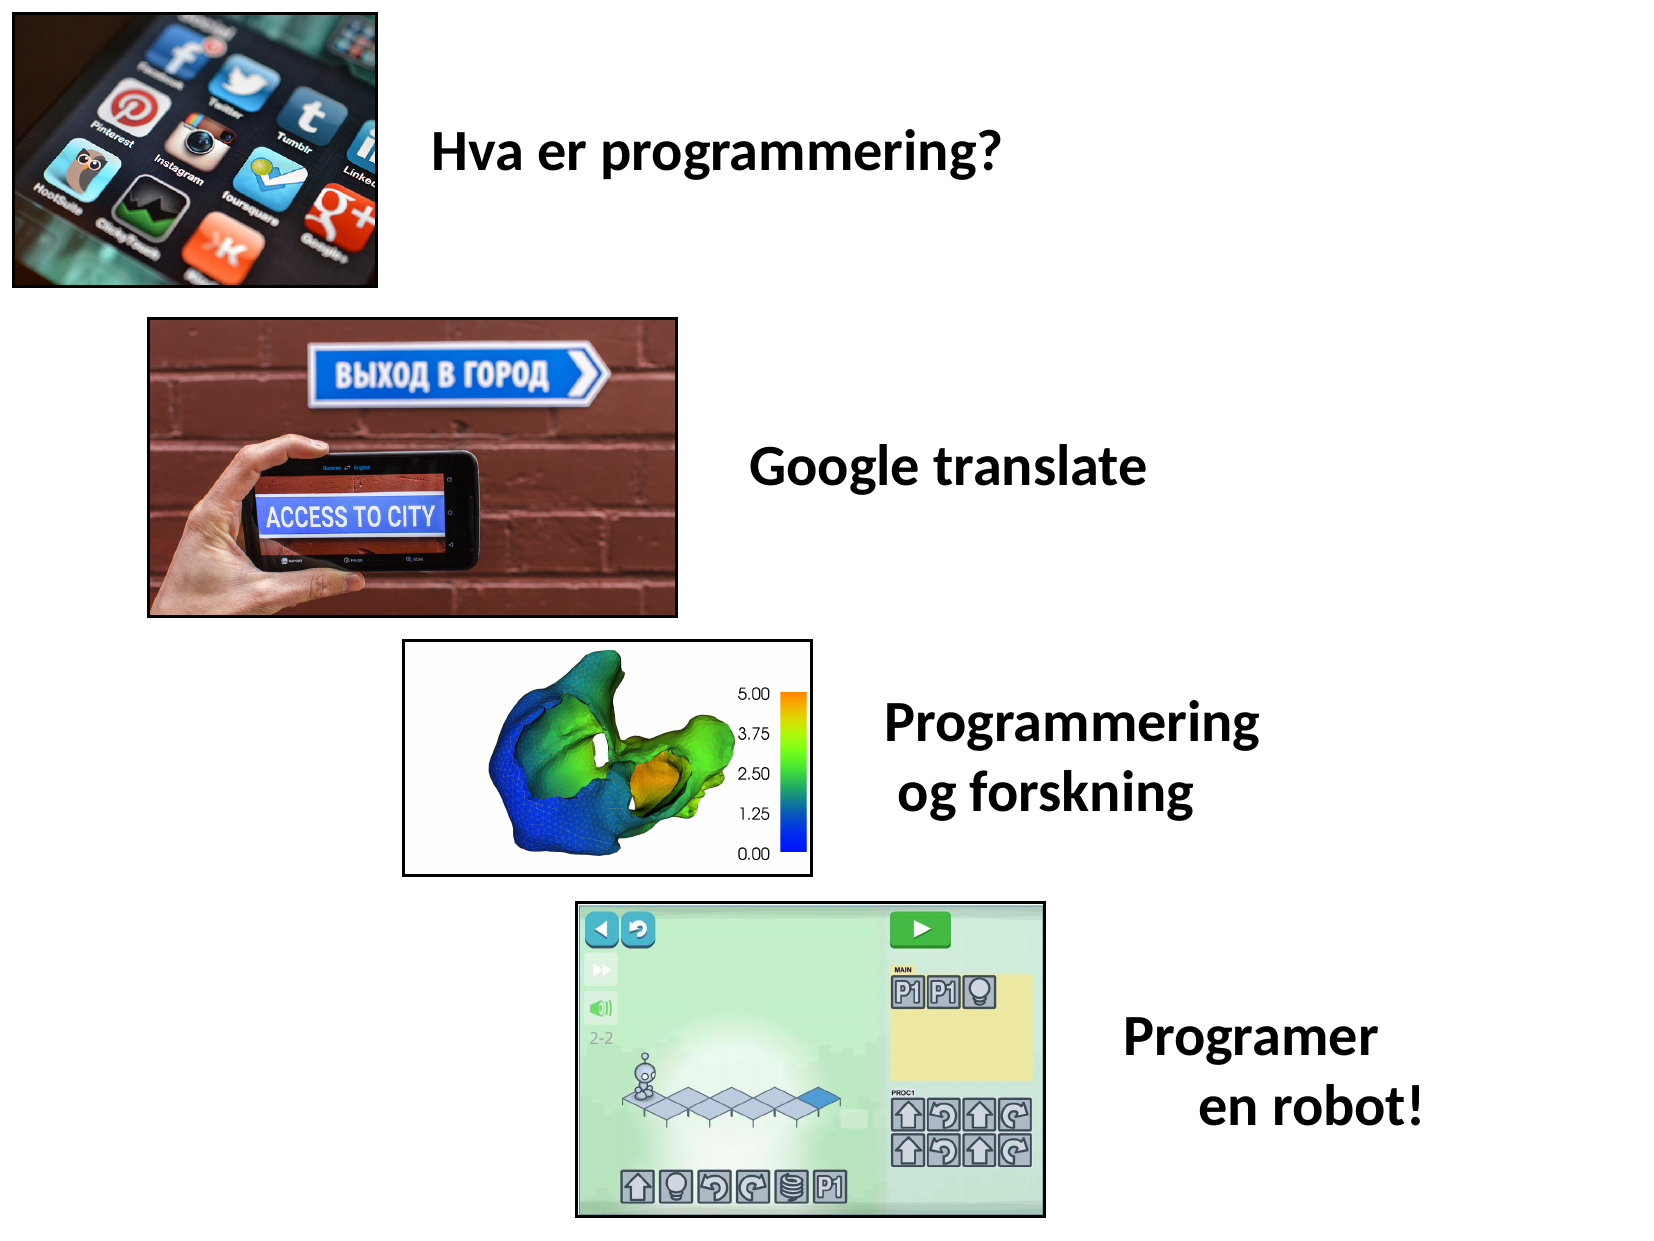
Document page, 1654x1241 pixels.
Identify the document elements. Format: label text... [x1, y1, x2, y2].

picture [15, 15, 376, 286]
text_box Programer en robot! [1108, 989, 1653, 1218]
text_box Google translate [735, 419, 1653, 648]
text_box Programmering og forskning [870, 676, 1653, 905]
text_box Hva er programmering? [416, 104, 1653, 333]
picture [405, 642, 811, 875]
picture [150, 319, 676, 616]
picture [578, 904, 1044, 1216]
